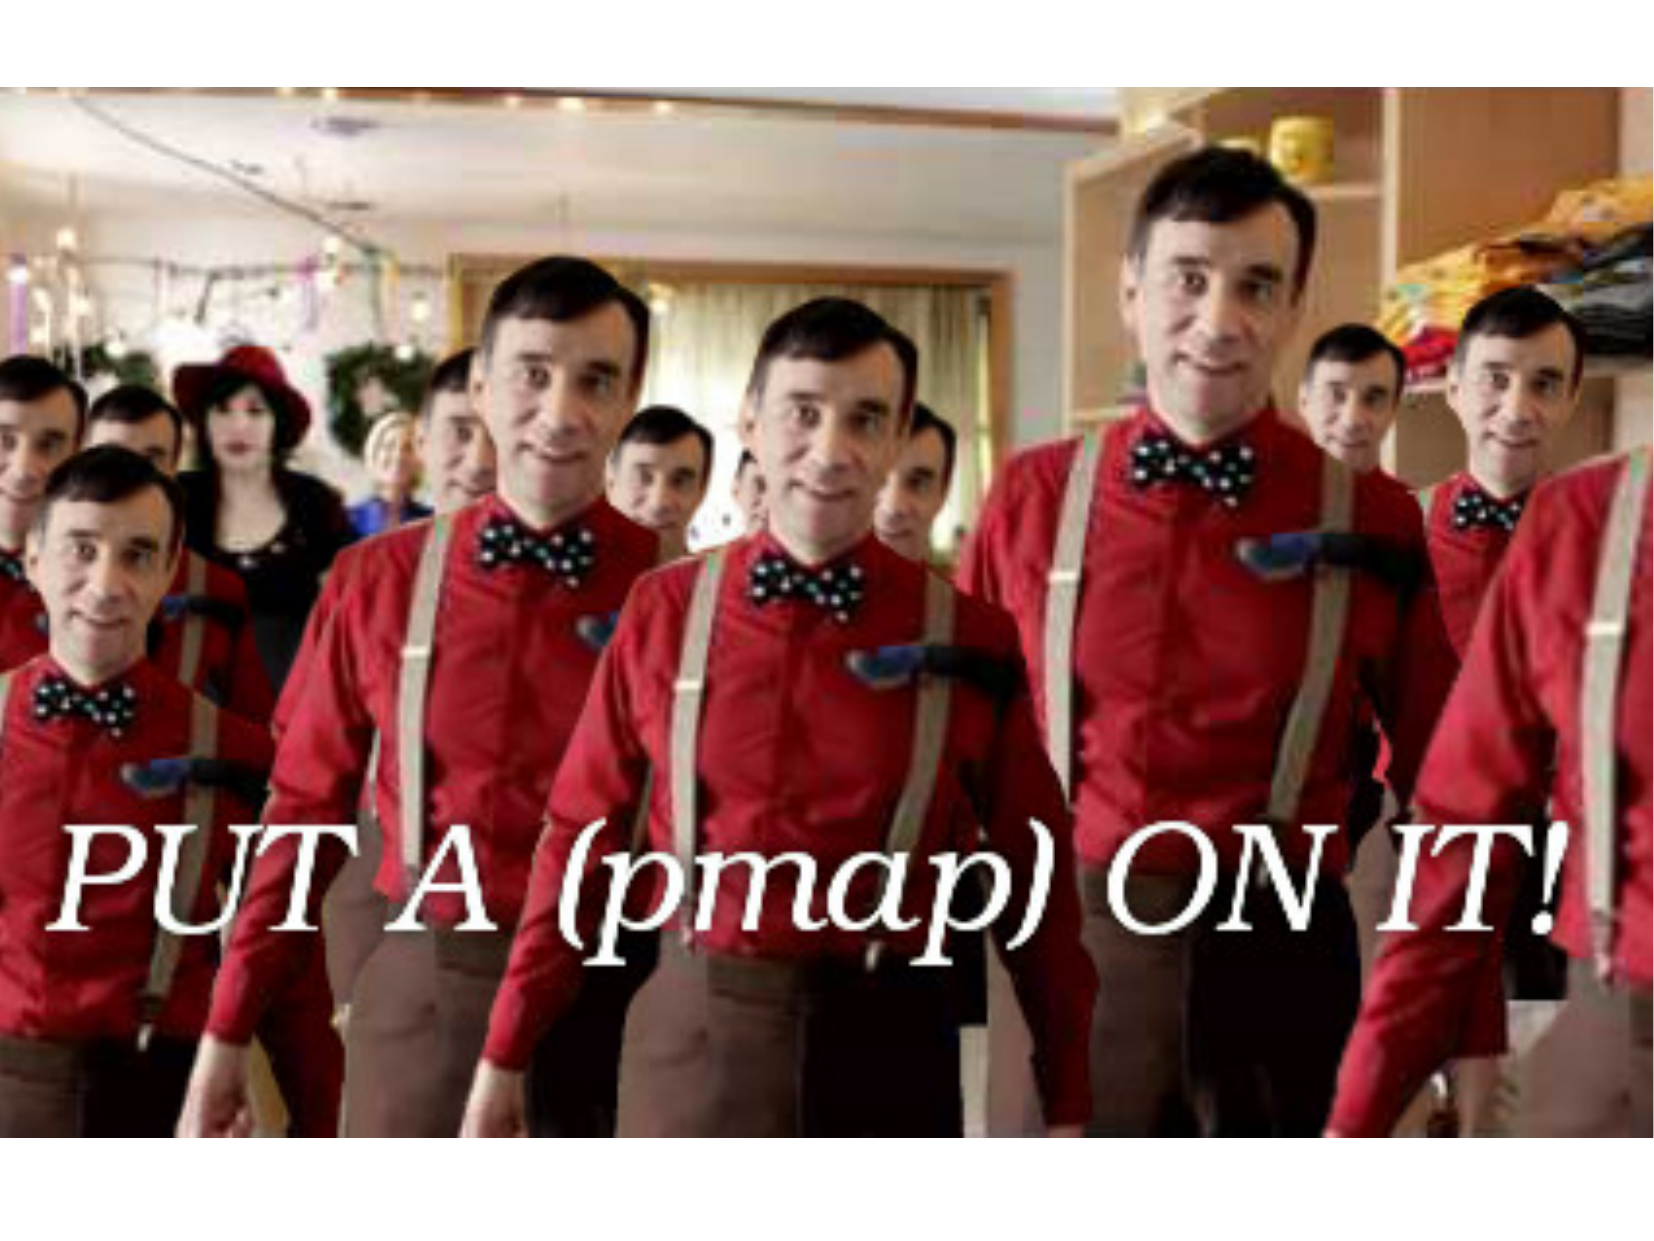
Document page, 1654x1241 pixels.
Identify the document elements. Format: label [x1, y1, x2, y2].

picture [0, 87, 1654, 1138]
